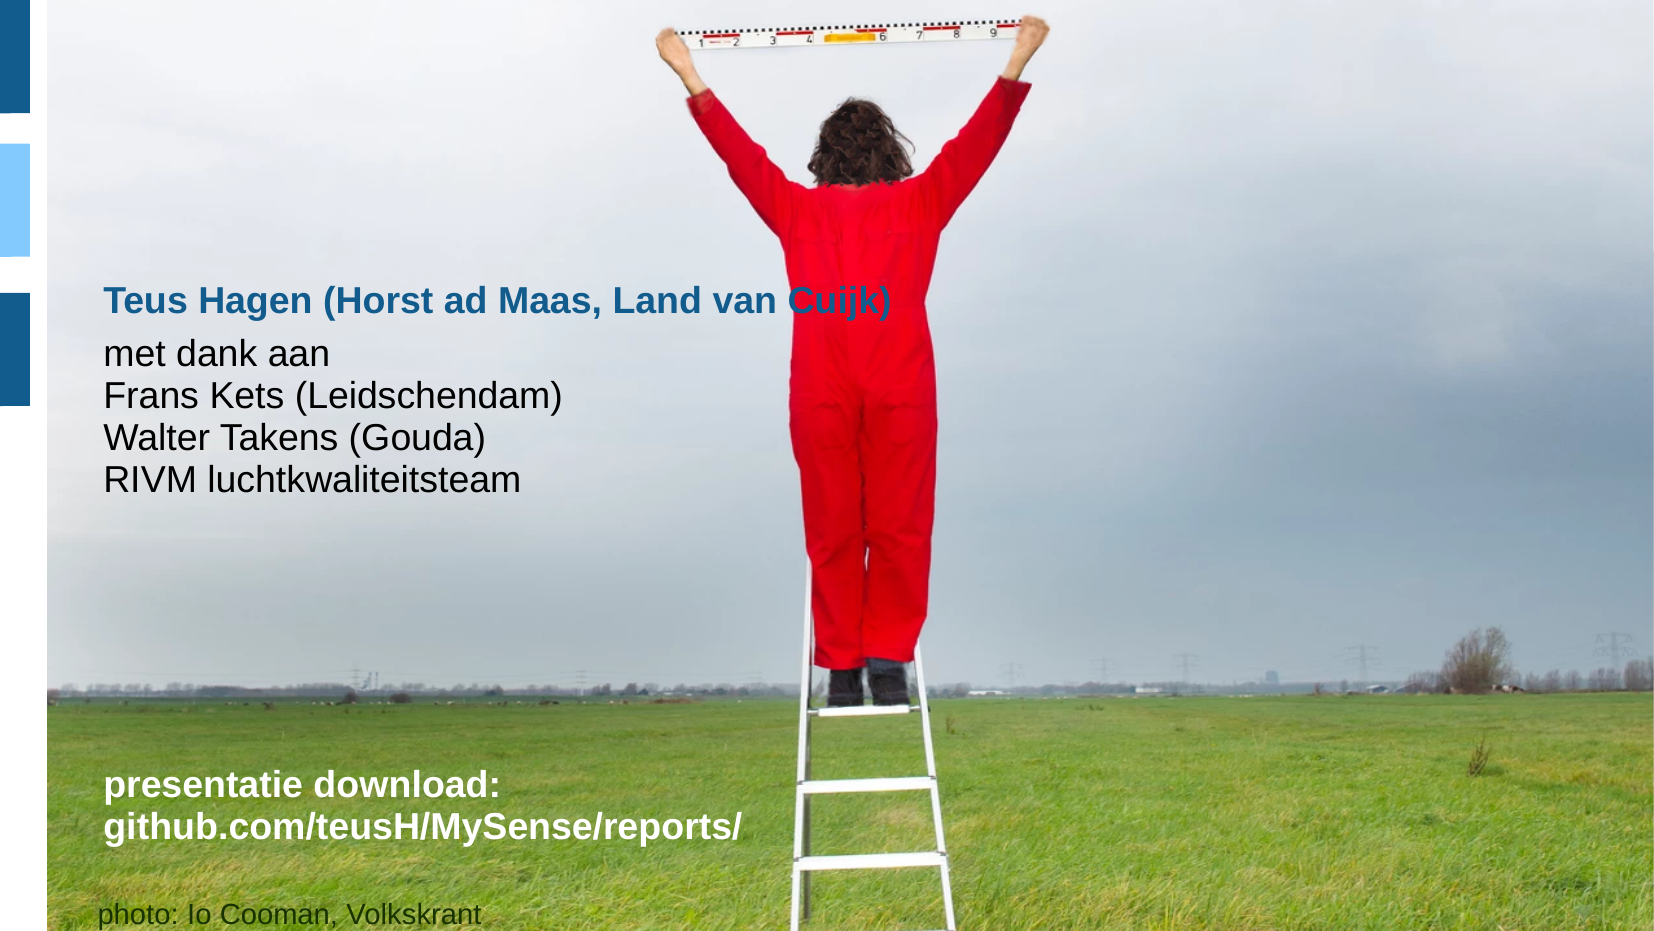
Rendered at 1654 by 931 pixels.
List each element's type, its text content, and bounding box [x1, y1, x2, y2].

text_box presentatie download: github.com/teusH/MySense/reports/ [88, 755, 945, 869]
text_box met dank aan Frans Kets (Leidschendam) Walter Takens (Gouda) RIVM luchtkwaliteitsteam [88, 329, 709, 508]
picture [47, 0, 1654, 931]
text_box photo: Io Cooman, Volkskrant [82, 890, 579, 931]
text_box Teus Hagen (Horst ad Maas, Land van Cuijk) [88, 271, 945, 329]
